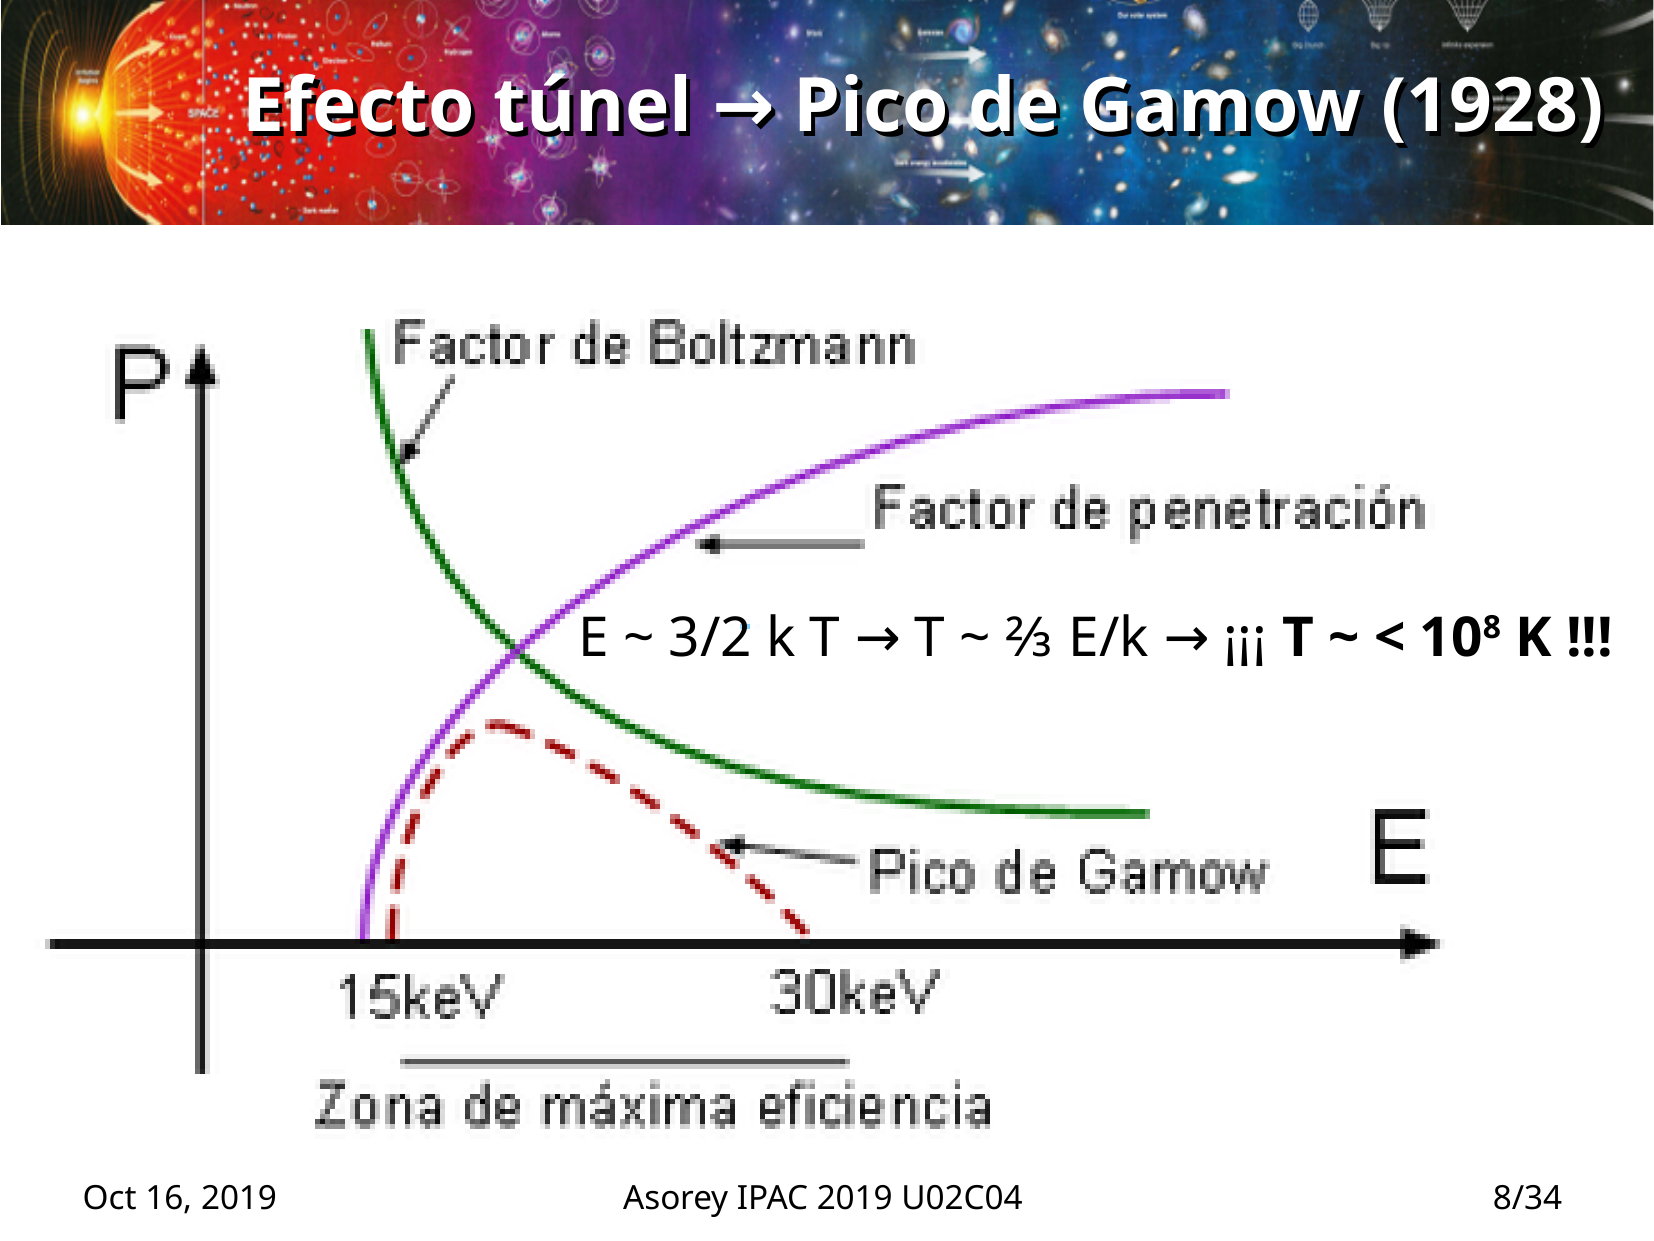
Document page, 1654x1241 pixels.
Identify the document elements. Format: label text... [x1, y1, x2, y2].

picture [1, 0, 1654, 225]
text_box E ~ 3/2 k T → T ~ ⅔ E/k → ¡¡¡ T ~ < 108 K !!! [515, 597, 1642, 691]
picture [30, 269, 1531, 1171]
title Efecto túnel → Pico de Gamow (1928) [45, 15, 1606, 191]
